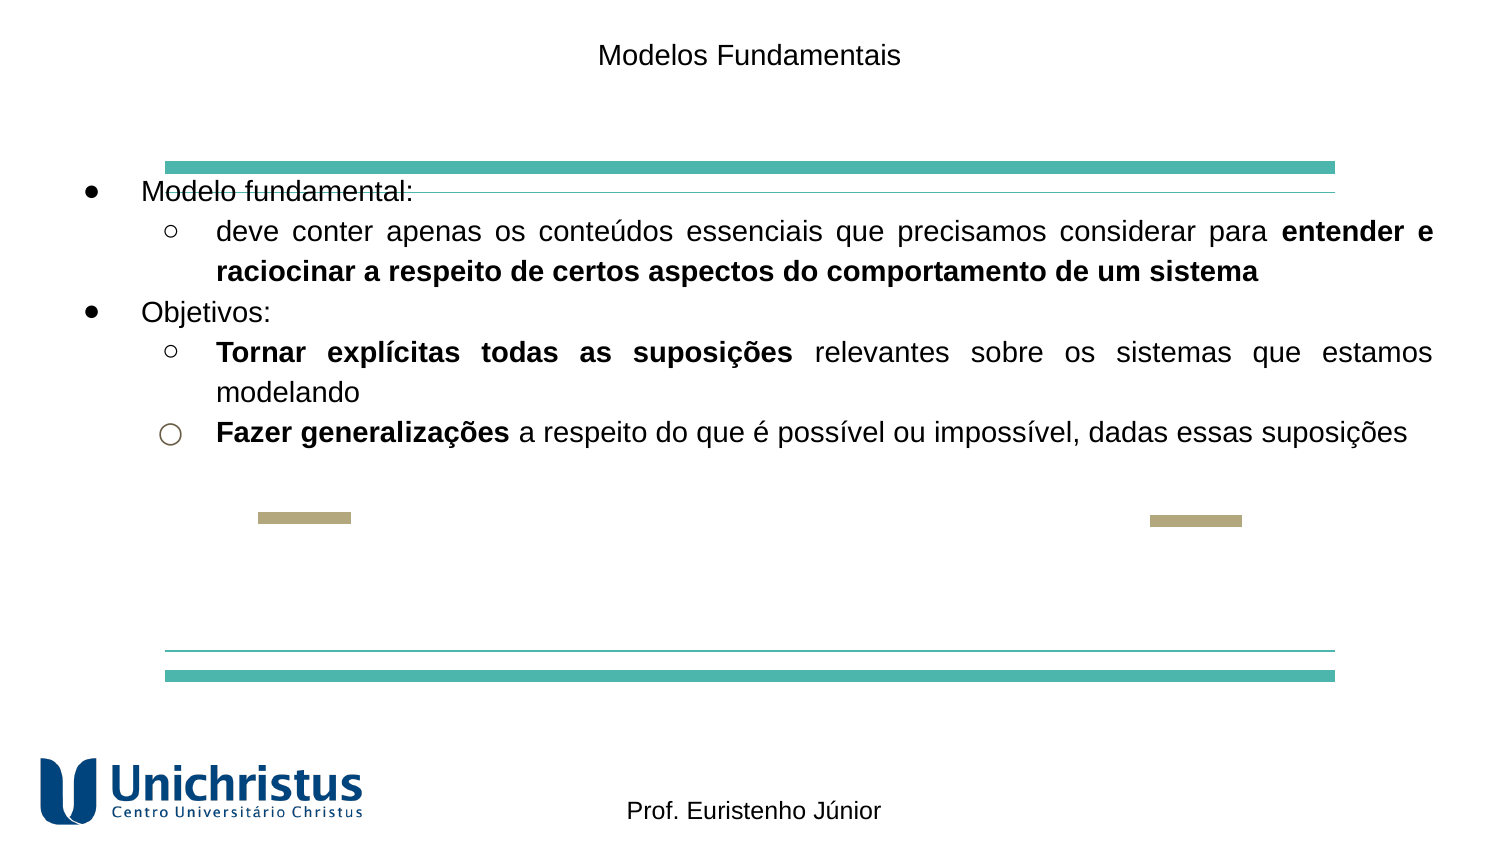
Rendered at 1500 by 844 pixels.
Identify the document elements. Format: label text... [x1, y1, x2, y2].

picture [35, 754, 367, 827]
title Modelos Fundamentais [51, 20, 1449, 137]
list Modelo fundamental: deve conter apenas os conteúdos essenciais que precisamos considerar para entender e raciocinar a respeito de certos aspectos do comportamento de um sistema Objetivos: Tornar explícitas todas as suposições relevantes sobre os sistemas que estamos modelando Fazer generalizações a respeito do que é possível ou impossível, dadas essas suposições [51, 152, 1449, 750]
